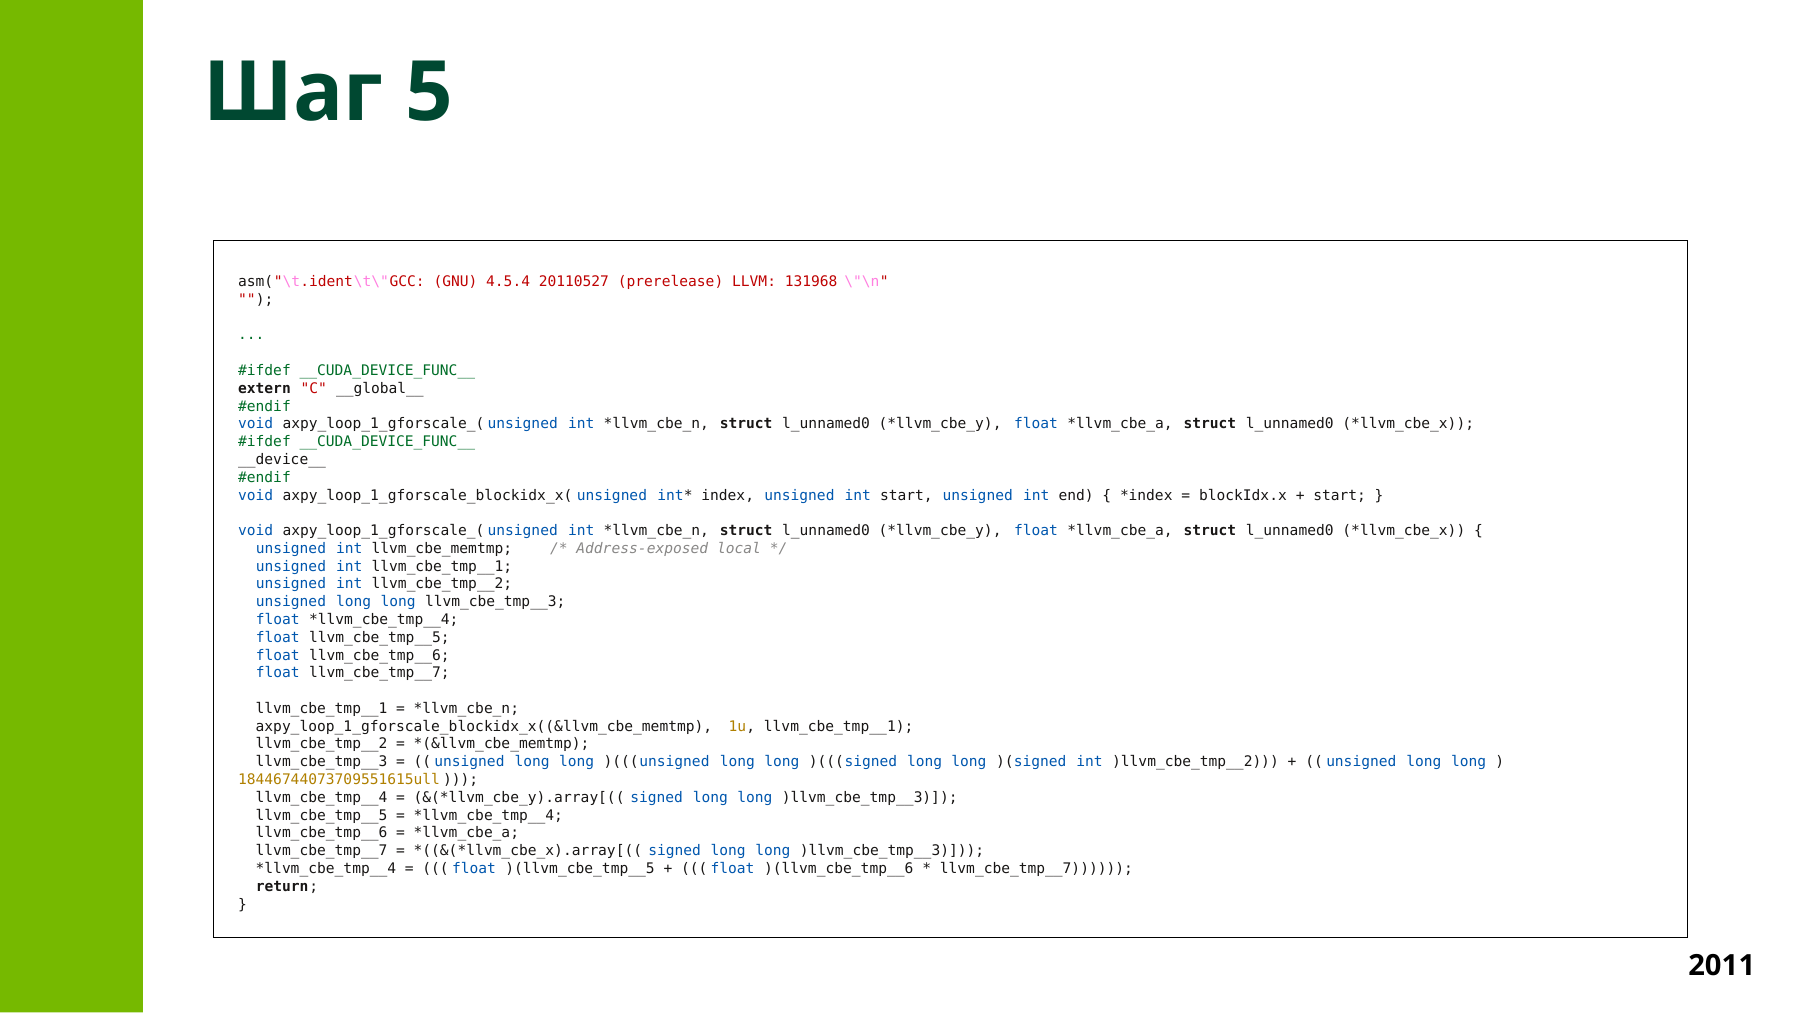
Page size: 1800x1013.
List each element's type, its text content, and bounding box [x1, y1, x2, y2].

title Шаг 5 [188, 40, 1733, 211]
chart [236, 273, 1641, 918]
